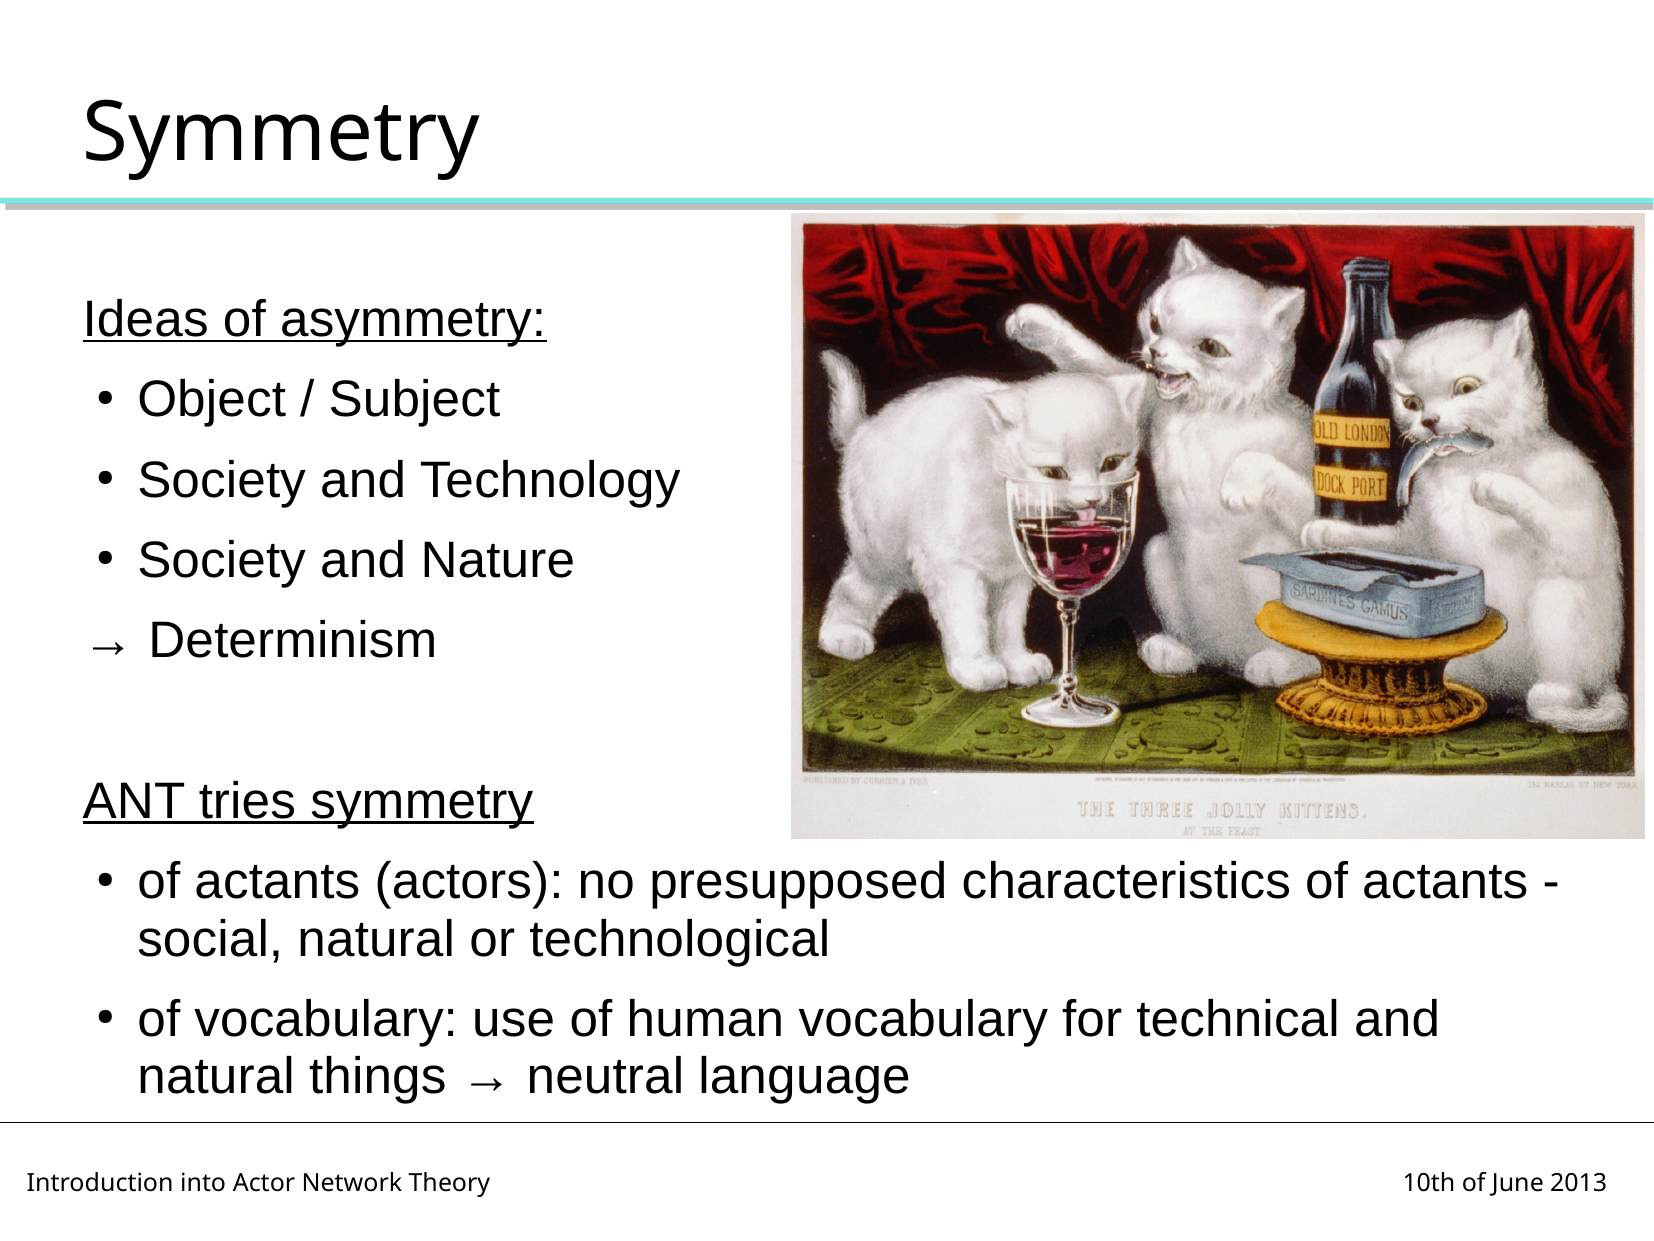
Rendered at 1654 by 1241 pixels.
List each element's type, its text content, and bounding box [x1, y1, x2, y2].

list Ideas of asymmetry: Object / Subject Society and Technology Society and Nature → Determinism ANT tries symmetry of actants (actors): no presupposed characteristics of actants - social, natural or technological of vocabulary: use of human vocabulary for technical and natural things → neutral language [82, 290, 1571, 1109]
text_box 10th of June 2013 [1387, 1157, 1636, 1201]
text_box Introduction into Actor Network Theory [11, 1157, 615, 1201]
title Symmetry [82, 81, 1571, 175]
picture [791, 213, 1645, 839]
